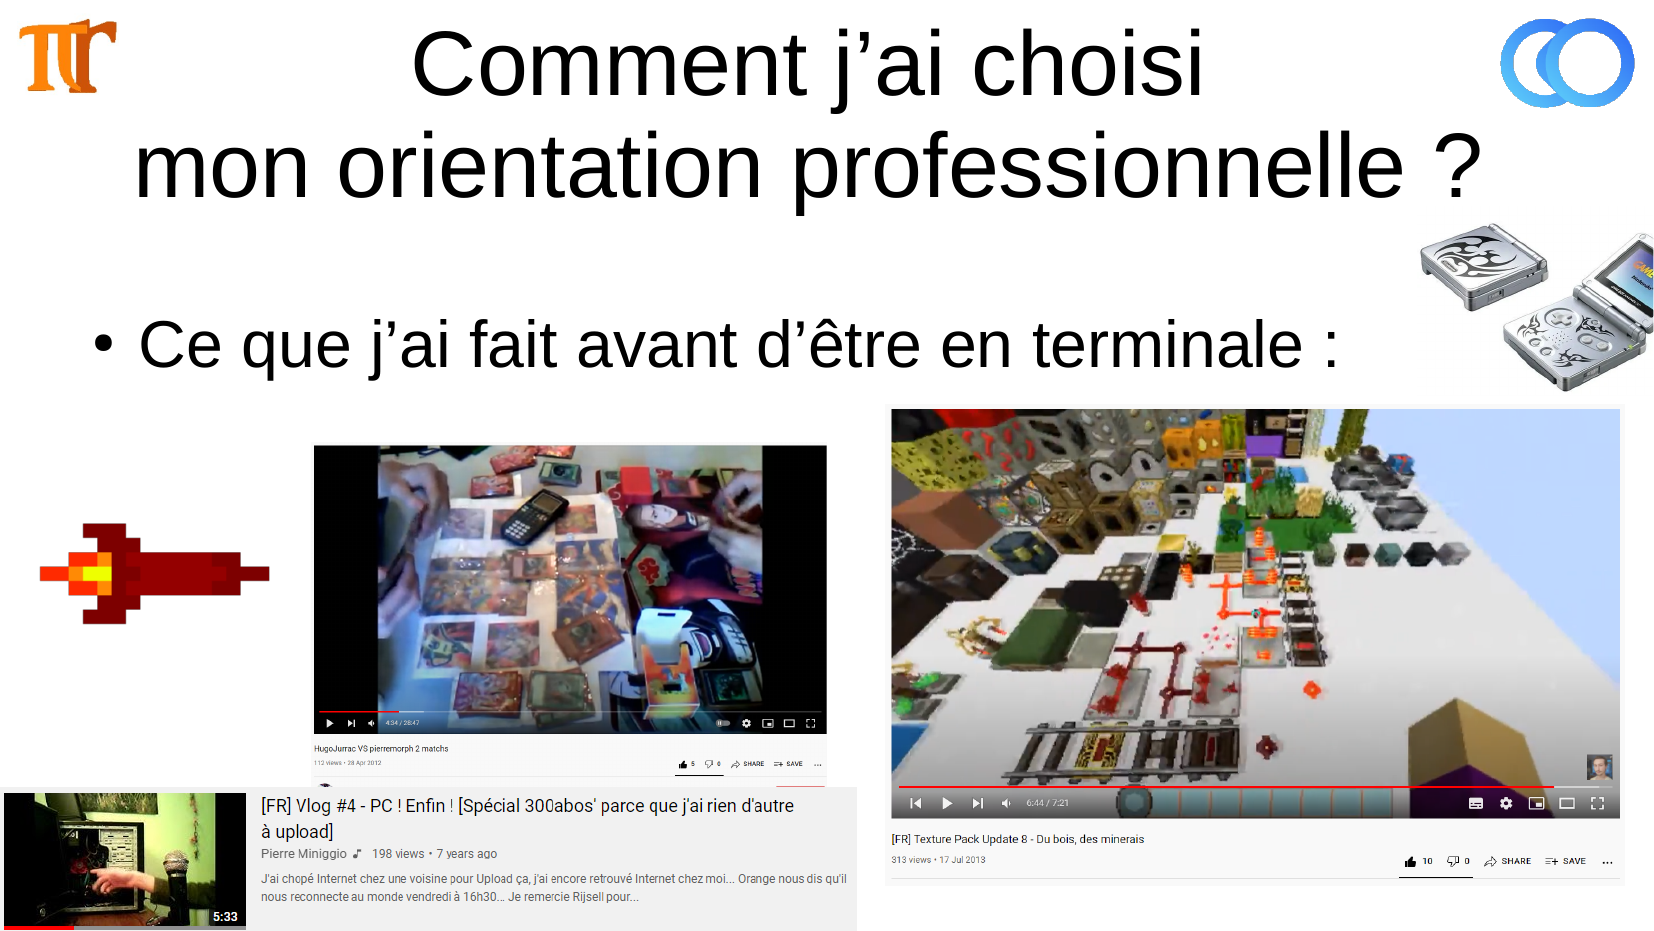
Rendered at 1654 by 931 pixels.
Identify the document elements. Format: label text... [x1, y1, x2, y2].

title Comment j’ai choisi mon orientation professionnelle ? [64, 12, 1554, 218]
picture [17, 5, 119, 107]
list Ce que j’ai fait avant d’être en terminale : [82, 217, 1417, 384]
picture [0, 409, 857, 931]
picture [1450, 0, 1654, 142]
picture [1417, 206, 1654, 397]
picture [885, 404, 1625, 886]
